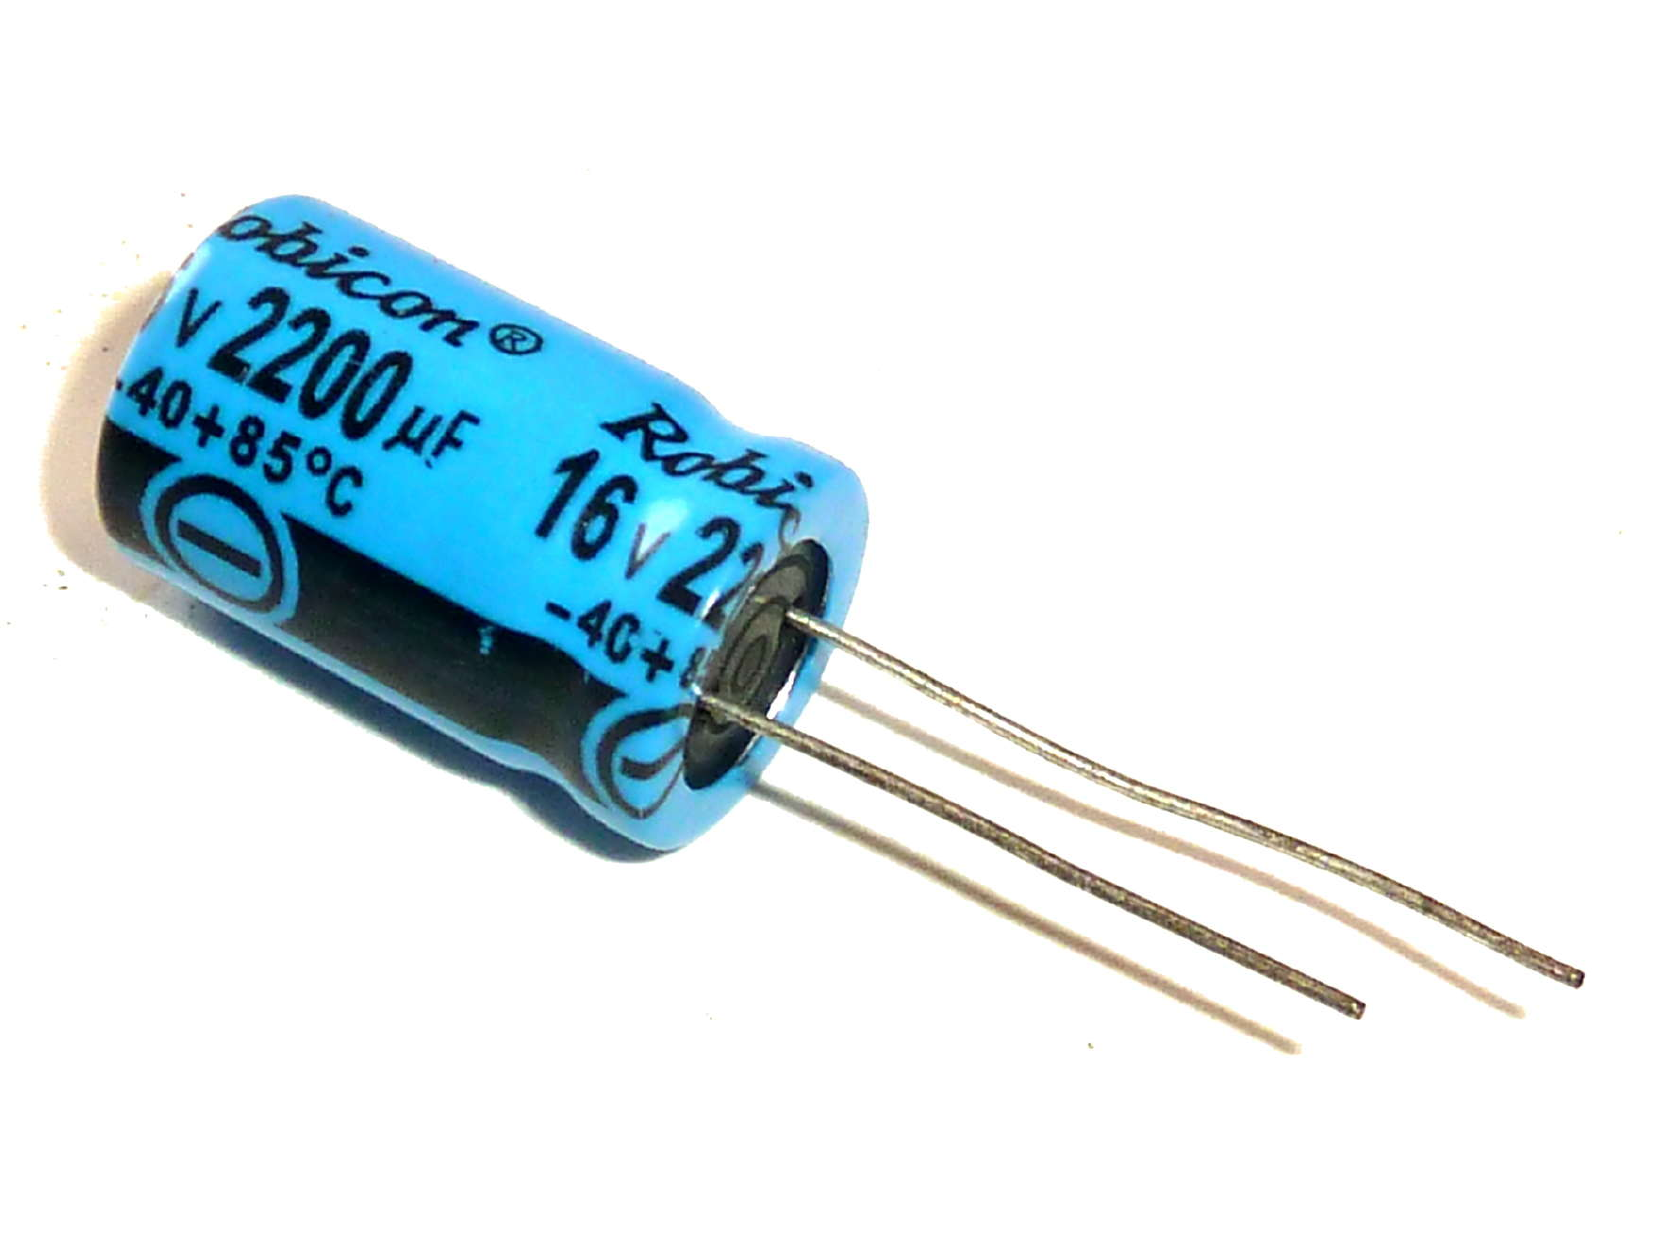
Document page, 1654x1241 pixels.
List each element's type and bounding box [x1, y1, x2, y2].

picture [0, 137, 1654, 1103]
